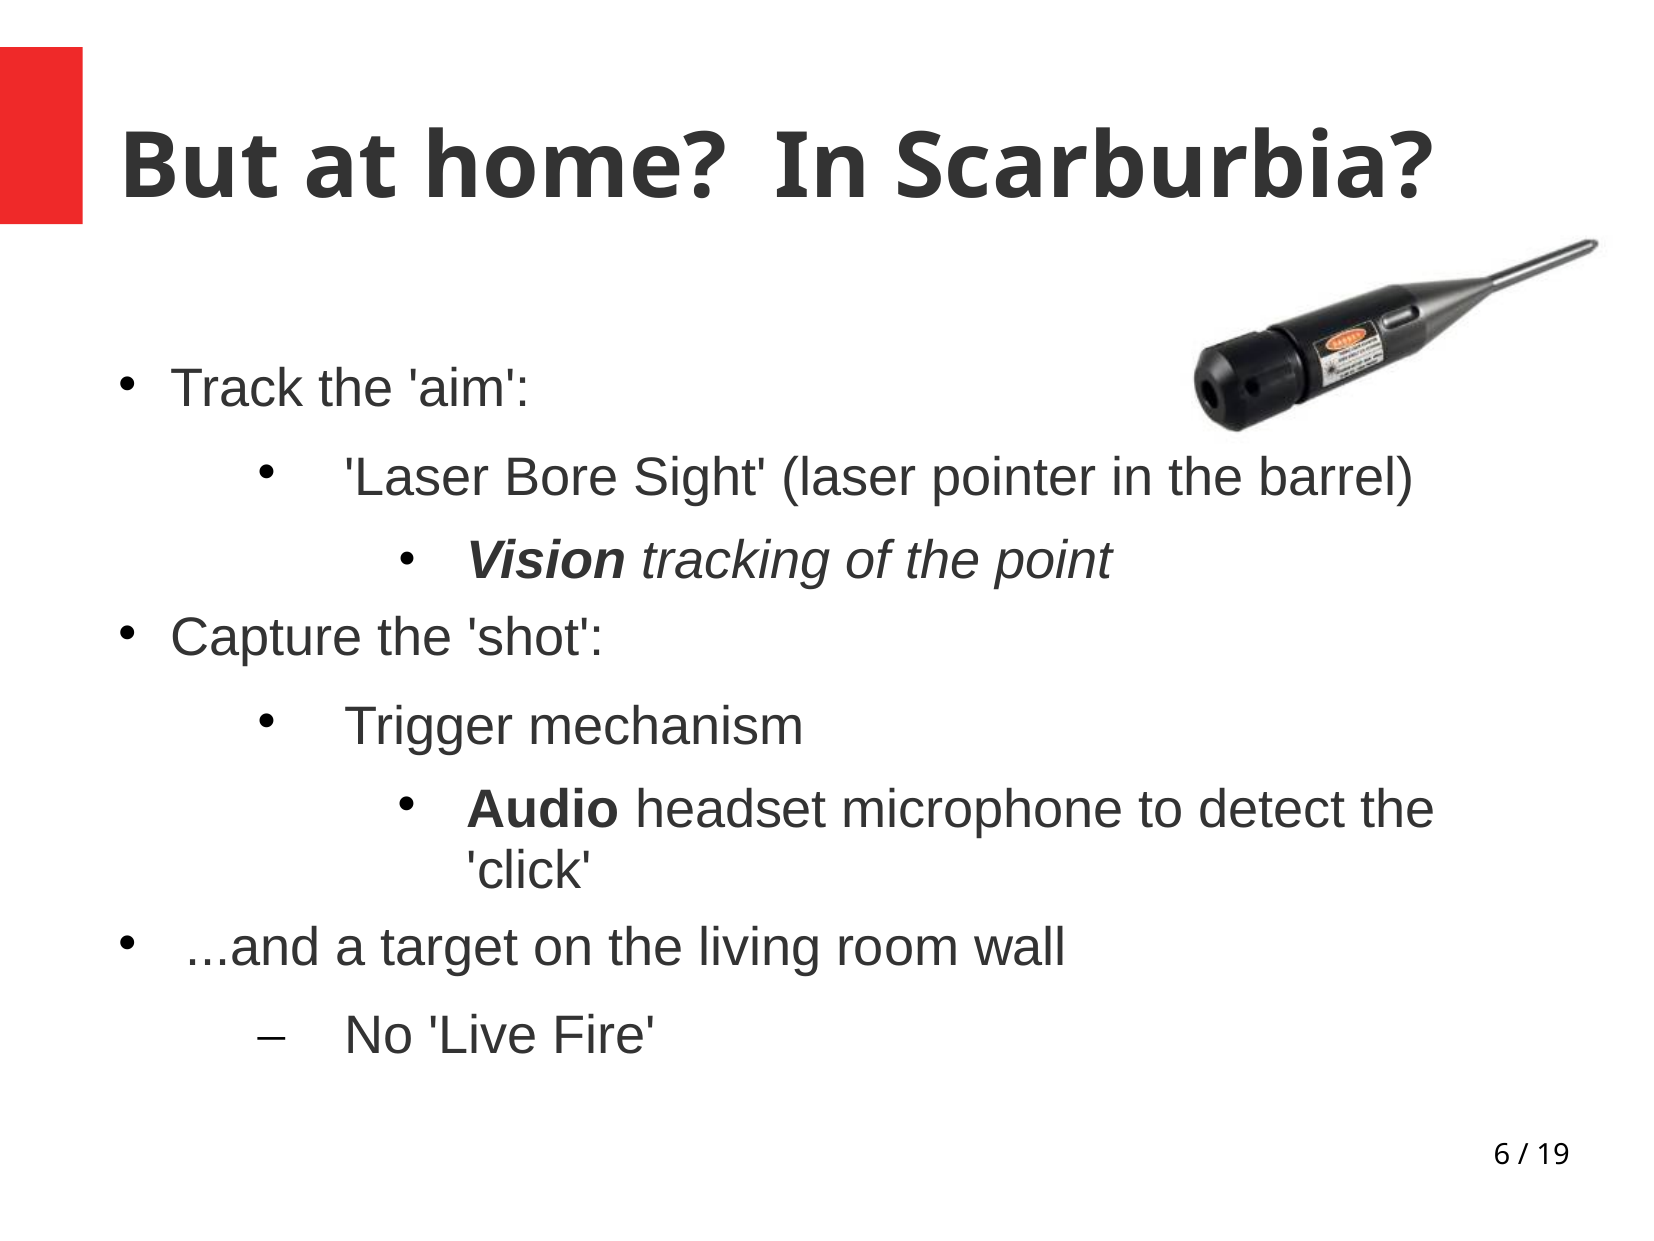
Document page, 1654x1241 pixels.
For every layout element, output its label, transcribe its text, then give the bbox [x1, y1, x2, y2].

title But at home? In Scarburbia? [118, 49, 1571, 257]
list Track the 'aim': 'Laser Bore Sight' (laser pointer in the barrel) Vision tracking of the point Capture the 'shot': Trigger mechanism Audio headset microphone to detect the 'click' ...and a target on the living room wall No 'Live Fire' [118, 354, 1536, 1074]
picture [1180, 224, 1613, 449]
